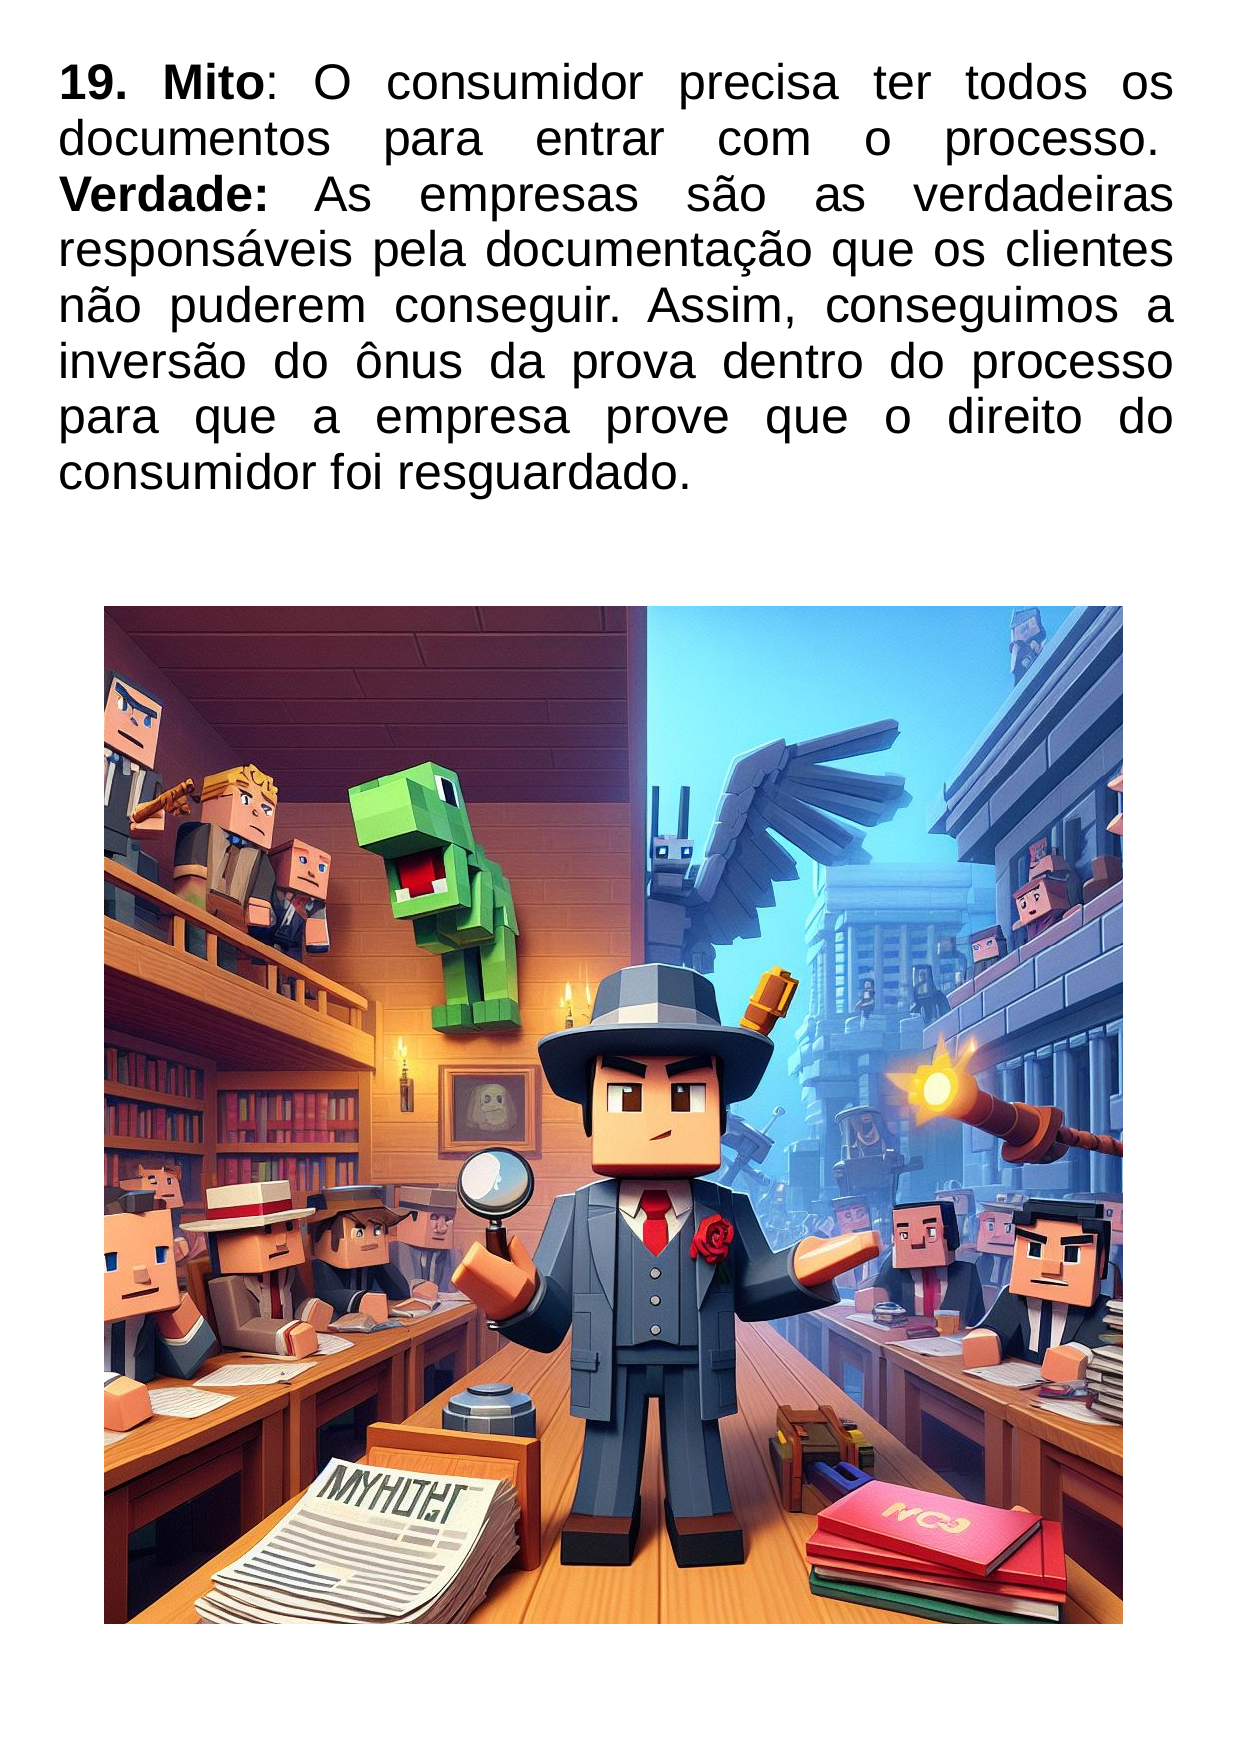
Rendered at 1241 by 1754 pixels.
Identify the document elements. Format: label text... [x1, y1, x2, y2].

title 19. Mito: O consumidor precisa ter todos os documentos para entrar com o processo. Verdade: As empresas são as verdadeiras responsáveis pela documentação que os clientes não puderem conseguir. Assim, conseguimos a inversão do ônus da prova dentro do processo para que a empresa prove que o direito do consumidor foi resguardado. [59, 54, 1176, 501]
picture [104, 606, 1123, 1625]
